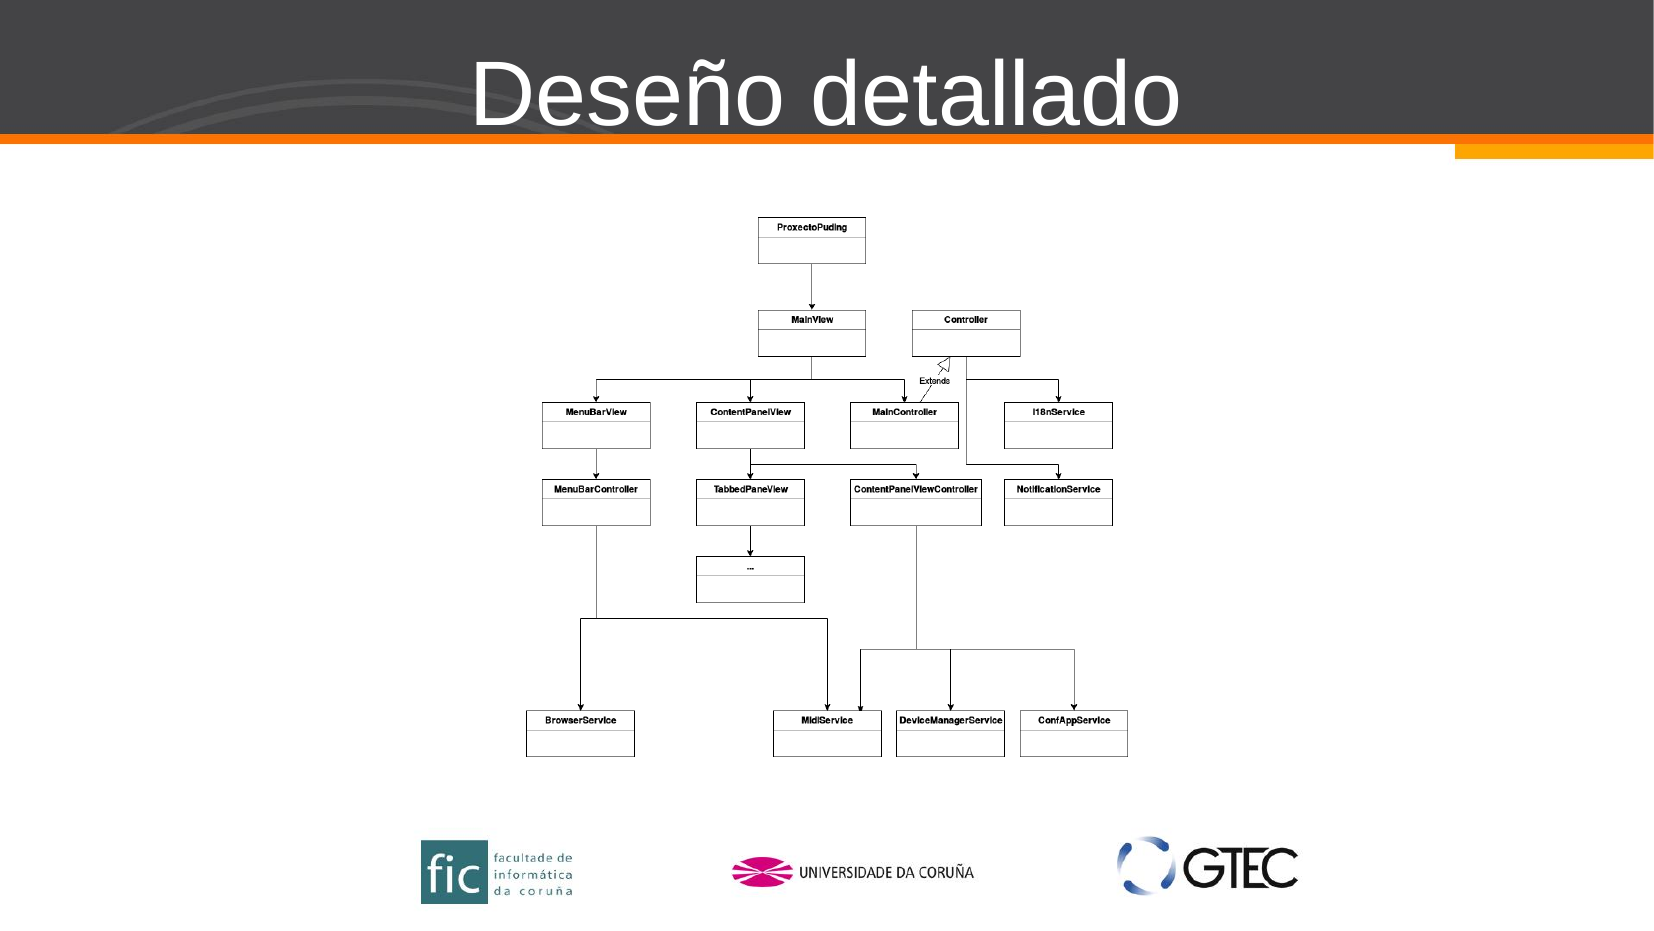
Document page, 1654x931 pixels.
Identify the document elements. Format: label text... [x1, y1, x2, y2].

title Deseño detallado [82, 37, 1571, 151]
picture [0, 0, 1654, 931]
